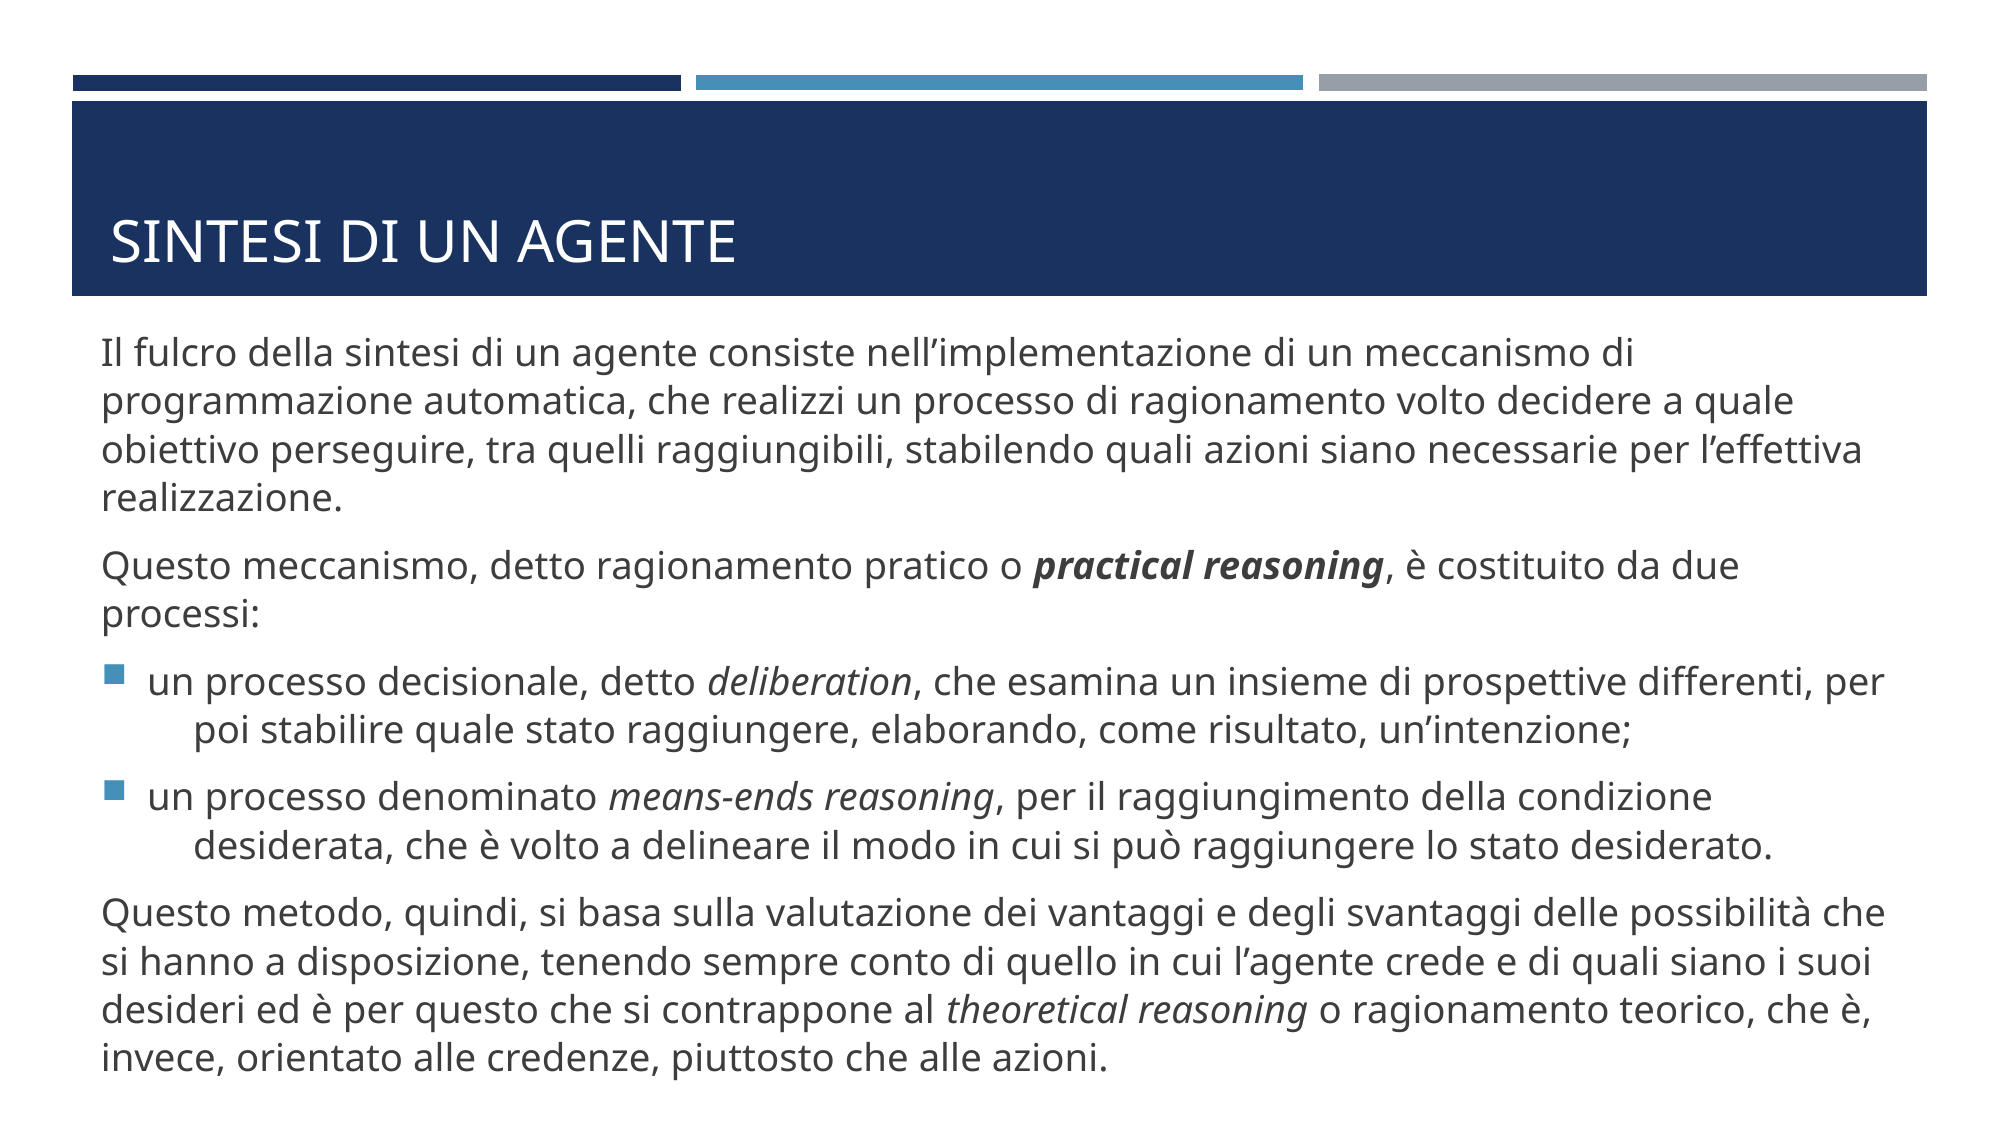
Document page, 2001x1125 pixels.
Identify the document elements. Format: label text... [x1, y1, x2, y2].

list Il fulcro della sintesi di un agente consiste nell’implementazione di un meccanismo di programmazione automatica, che realizzi un processo di ragionamento volto decidere a quale obiettivo perseguire, tra quelli raggiungibili, stabilendo quali azioni siano necessarie per l’effettiva realizzazione. Questo meccanismo, detto ragionamento pratico o practical reasoning, è costituito da due processi: un processo decisionale, detto deliberation, che esamina un insieme di prospettive differenti, per poi stabilire quale stato raggiungere, elaborando, come risultato, un’intenzione; un processo denominato means-ends reasoning, per il raggiungimento della condizione desiderata, che è volto a delineare il modo in cui si può raggiungere lo stato desiderato. Questo metodo, quindi, si basa sulla valutazione dei vantaggi e degli svantaggi delle possibilità che si hanno a disposizione, tenendo sempre conto di quello in cui l’agente crede e di quali siano i suoi desideri ed è per questo che si contrappone al theoretical reasoning o ragionamento teorico, che è, invece, orientato alle credenze, piuttosto che alle azioni. [85, 313, 1905, 1093]
title Sintesi di un agente [95, 115, 1905, 282]
